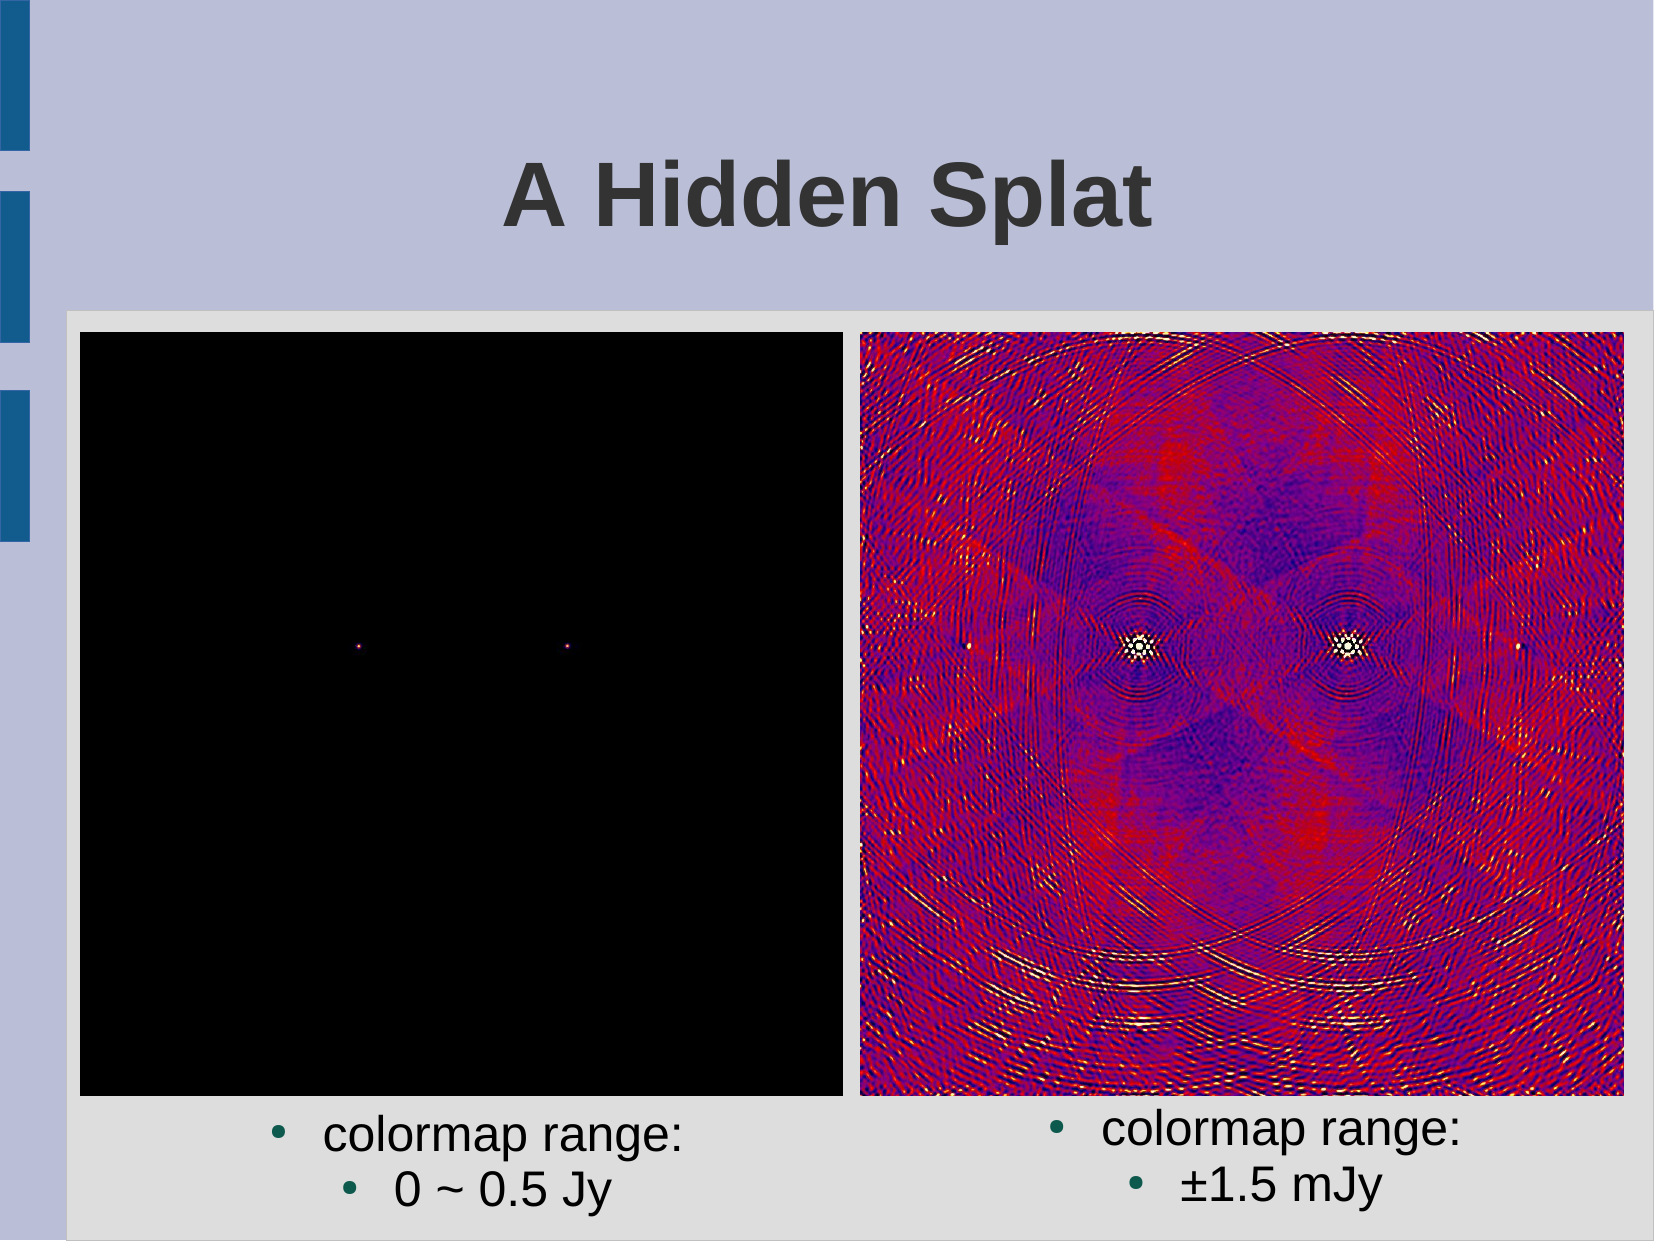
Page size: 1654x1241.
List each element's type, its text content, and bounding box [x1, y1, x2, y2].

picture [80, 332, 843, 1096]
title A Hidden Splat [121, 91, 1534, 299]
list colormap range: ±1.5 mJy [858, 1100, 1616, 1238]
list colormap range: 0 ~ 0.5 Jy [80, 1105, 838, 1241]
picture [860, 332, 1624, 1096]
